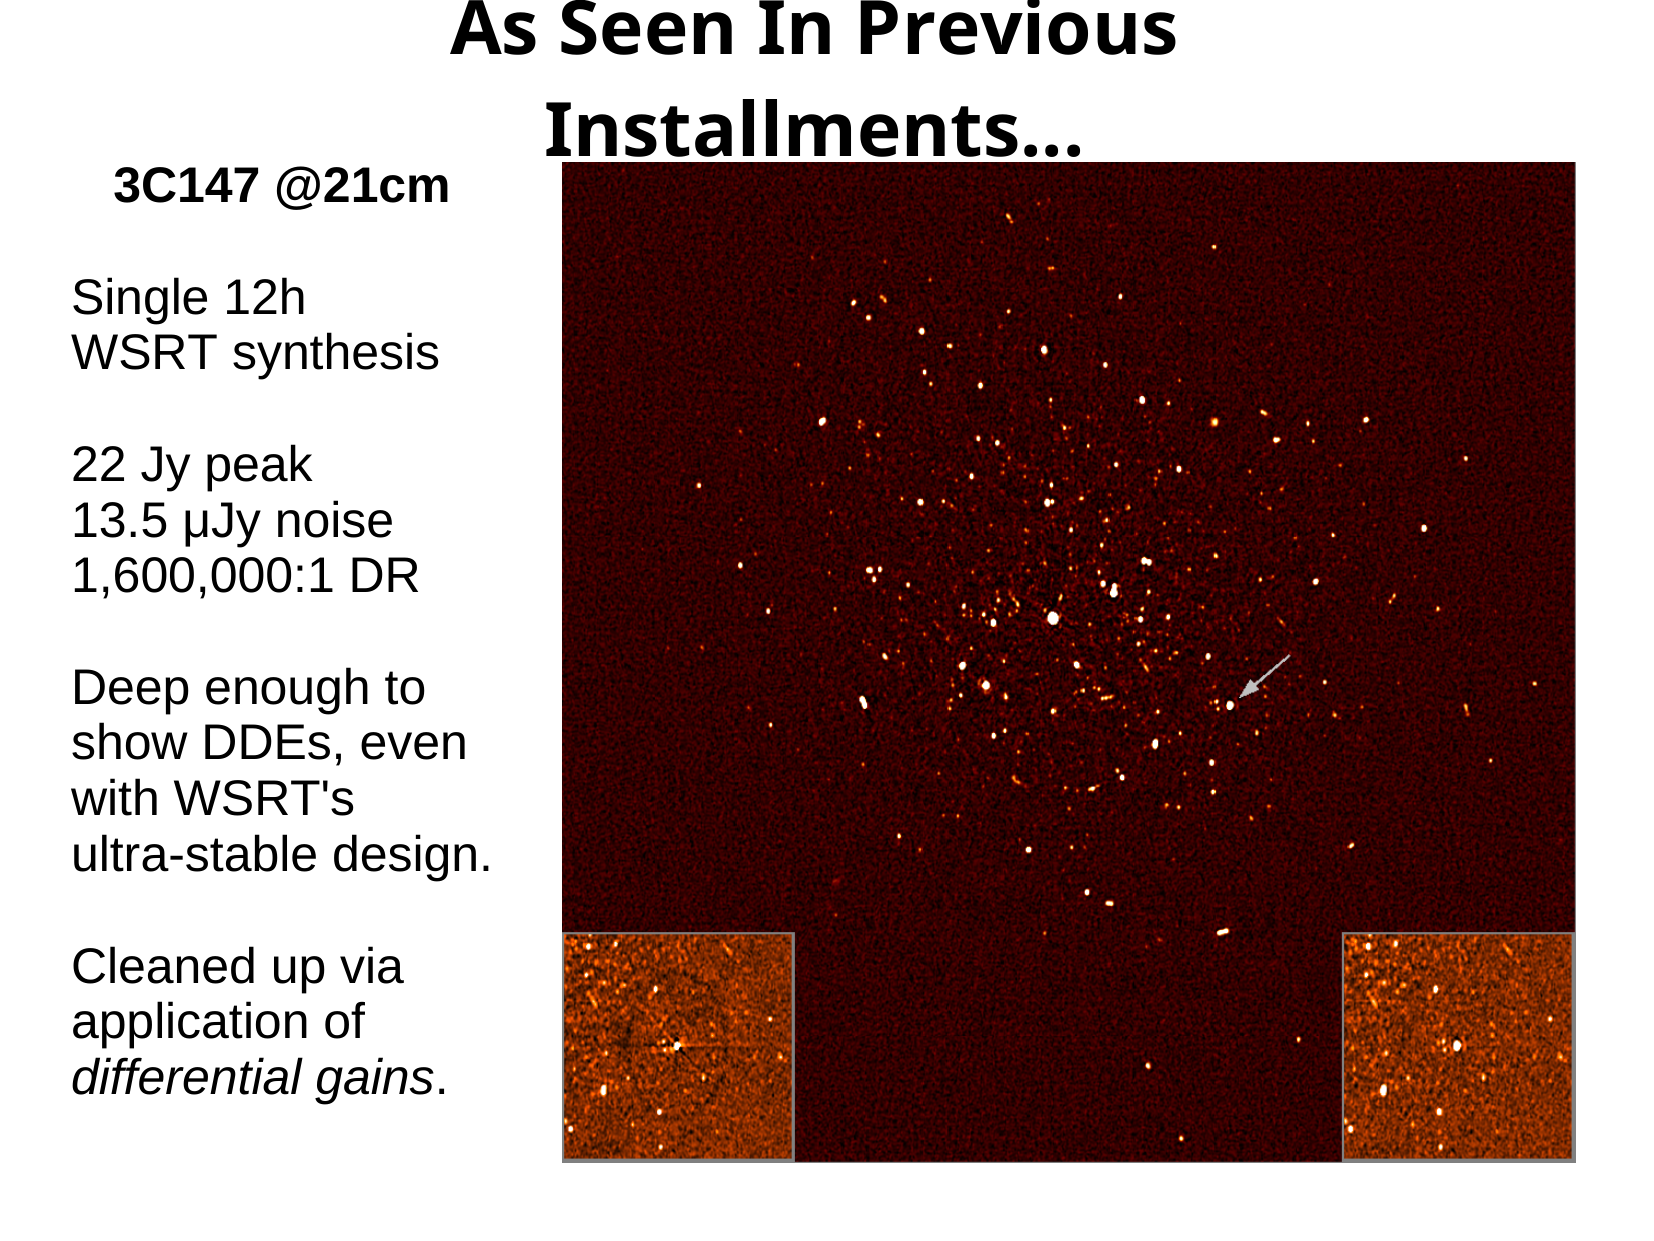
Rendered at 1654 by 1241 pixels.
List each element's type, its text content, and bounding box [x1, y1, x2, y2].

text_box 3C147 @21cm Single 12h WSRT synthesis 22 Jy peak 13.5 μJy noise 1,600,000:1 DR Deep enough to show DDEs, even with WSRT's ultra-stable design. Cleaned up via application of differential gains. [56, 150, 451, 976]
picture [562, 162, 1576, 1163]
title As Seen In Previous Installments... [194, 20, 1436, 133]
